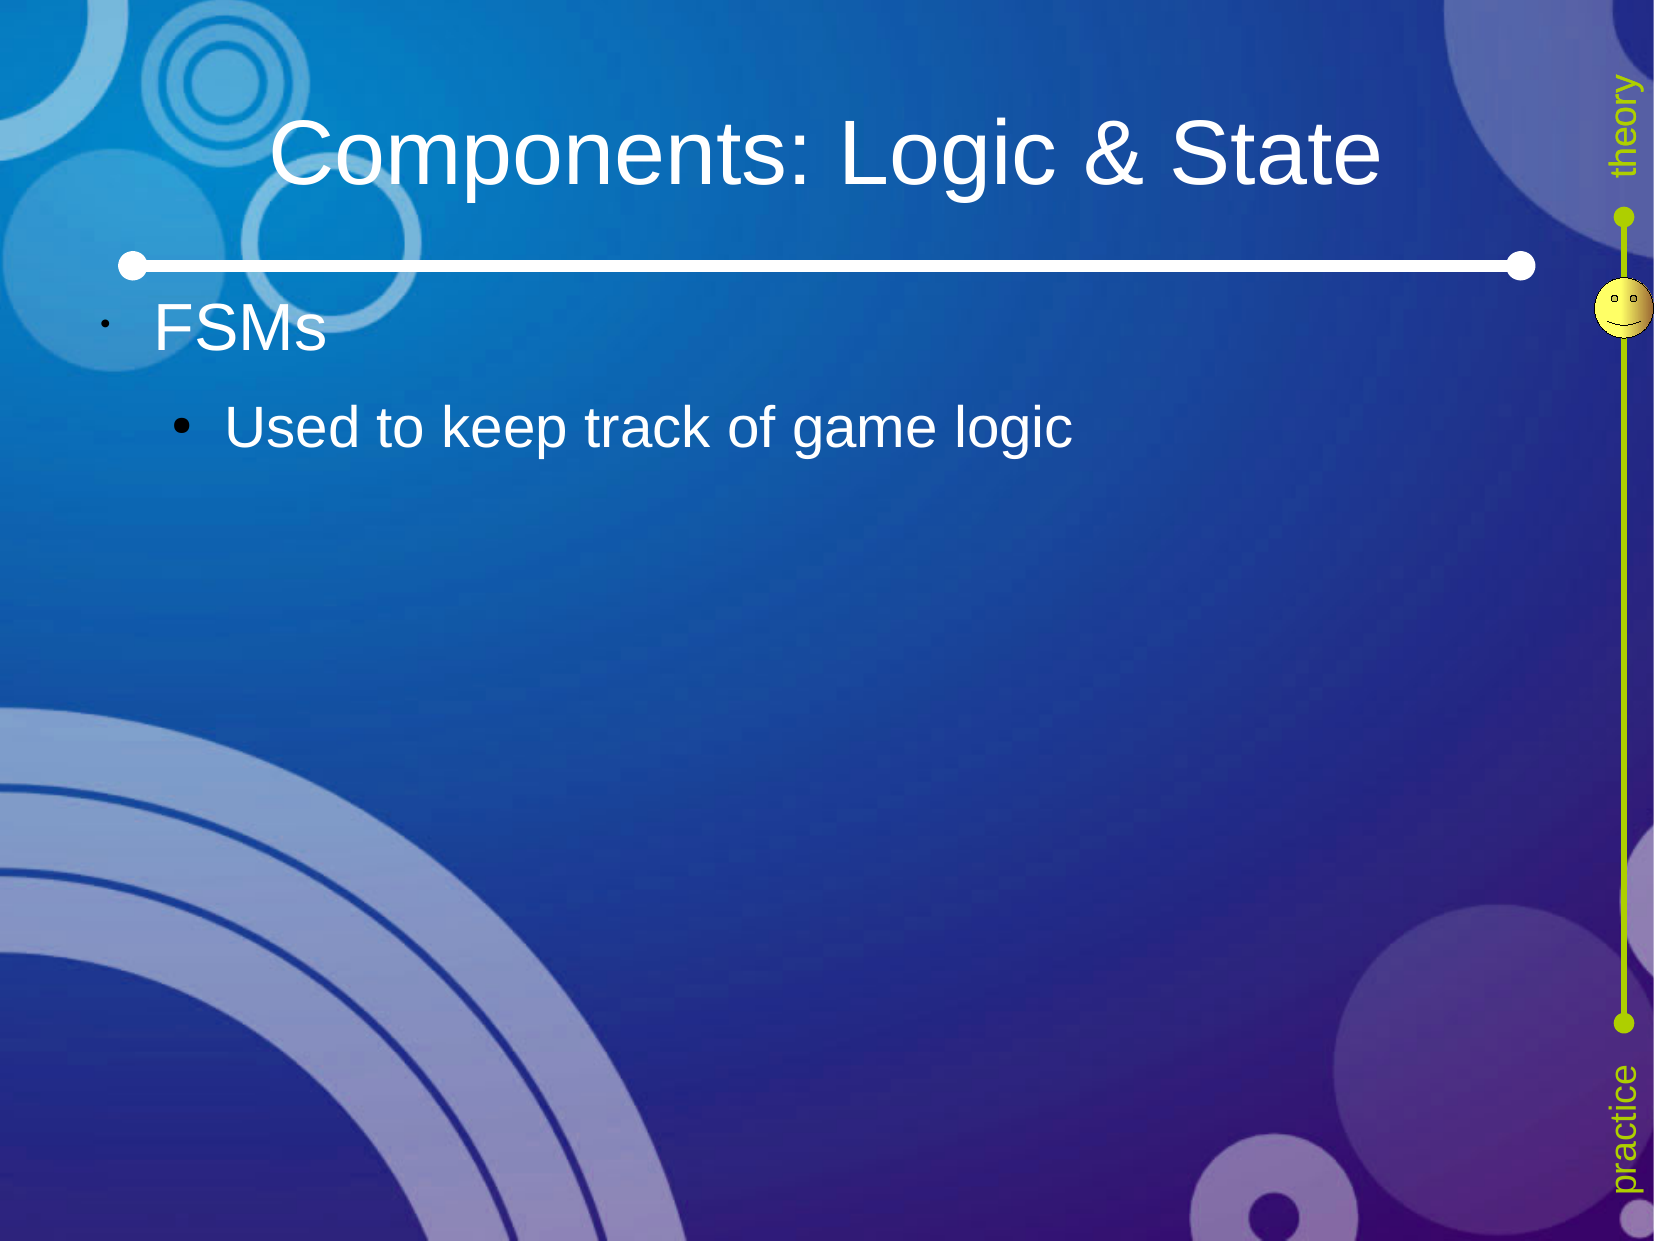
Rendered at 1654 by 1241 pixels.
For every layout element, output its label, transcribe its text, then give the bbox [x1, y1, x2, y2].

picture [0, 0, 1654, 1241]
list FSMs Used to keep track of game logic [82, 290, 1571, 1109]
text_box [1594, 277, 1654, 339]
title Components: Logic & State [82, 49, 1571, 257]
